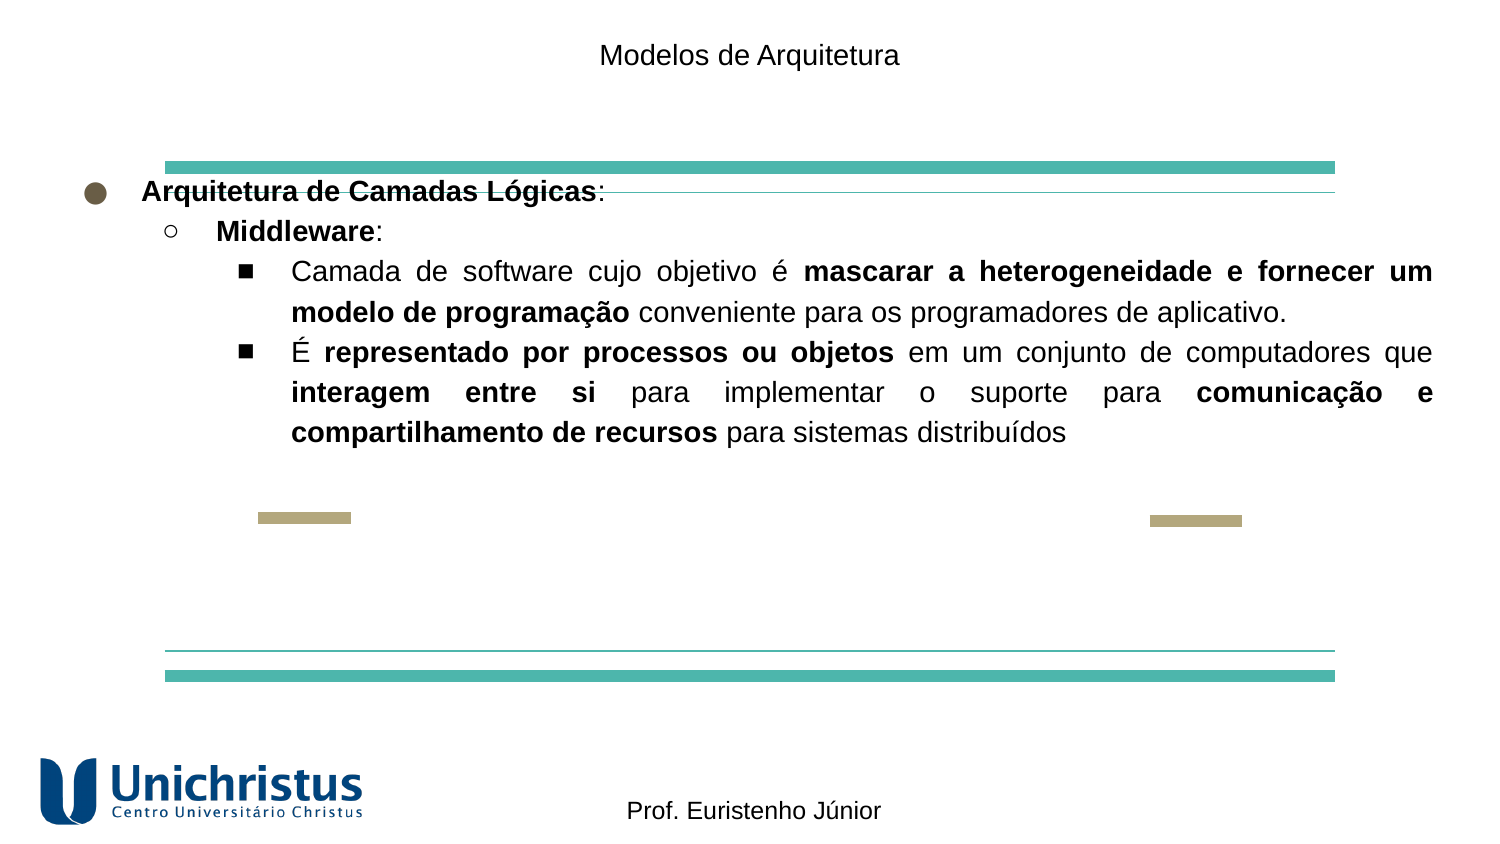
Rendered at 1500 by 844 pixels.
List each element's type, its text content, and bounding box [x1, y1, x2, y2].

picture [35, 754, 367, 827]
title Modelos de Arquitetura [51, 20, 1449, 137]
list Arquitetura de Camadas Lógicas: Middleware: Camada de software cujo objetivo é mascarar a heterogeneidade e fornecer um modelo de programação conveniente para os programadores de aplicativo. É representado por processos ou objetos em um conjunto de computadores que interagem entre si para implementar o suporte para comunicação e compartilhamento de recursos para sistemas distribuídos [51, 152, 1449, 750]
